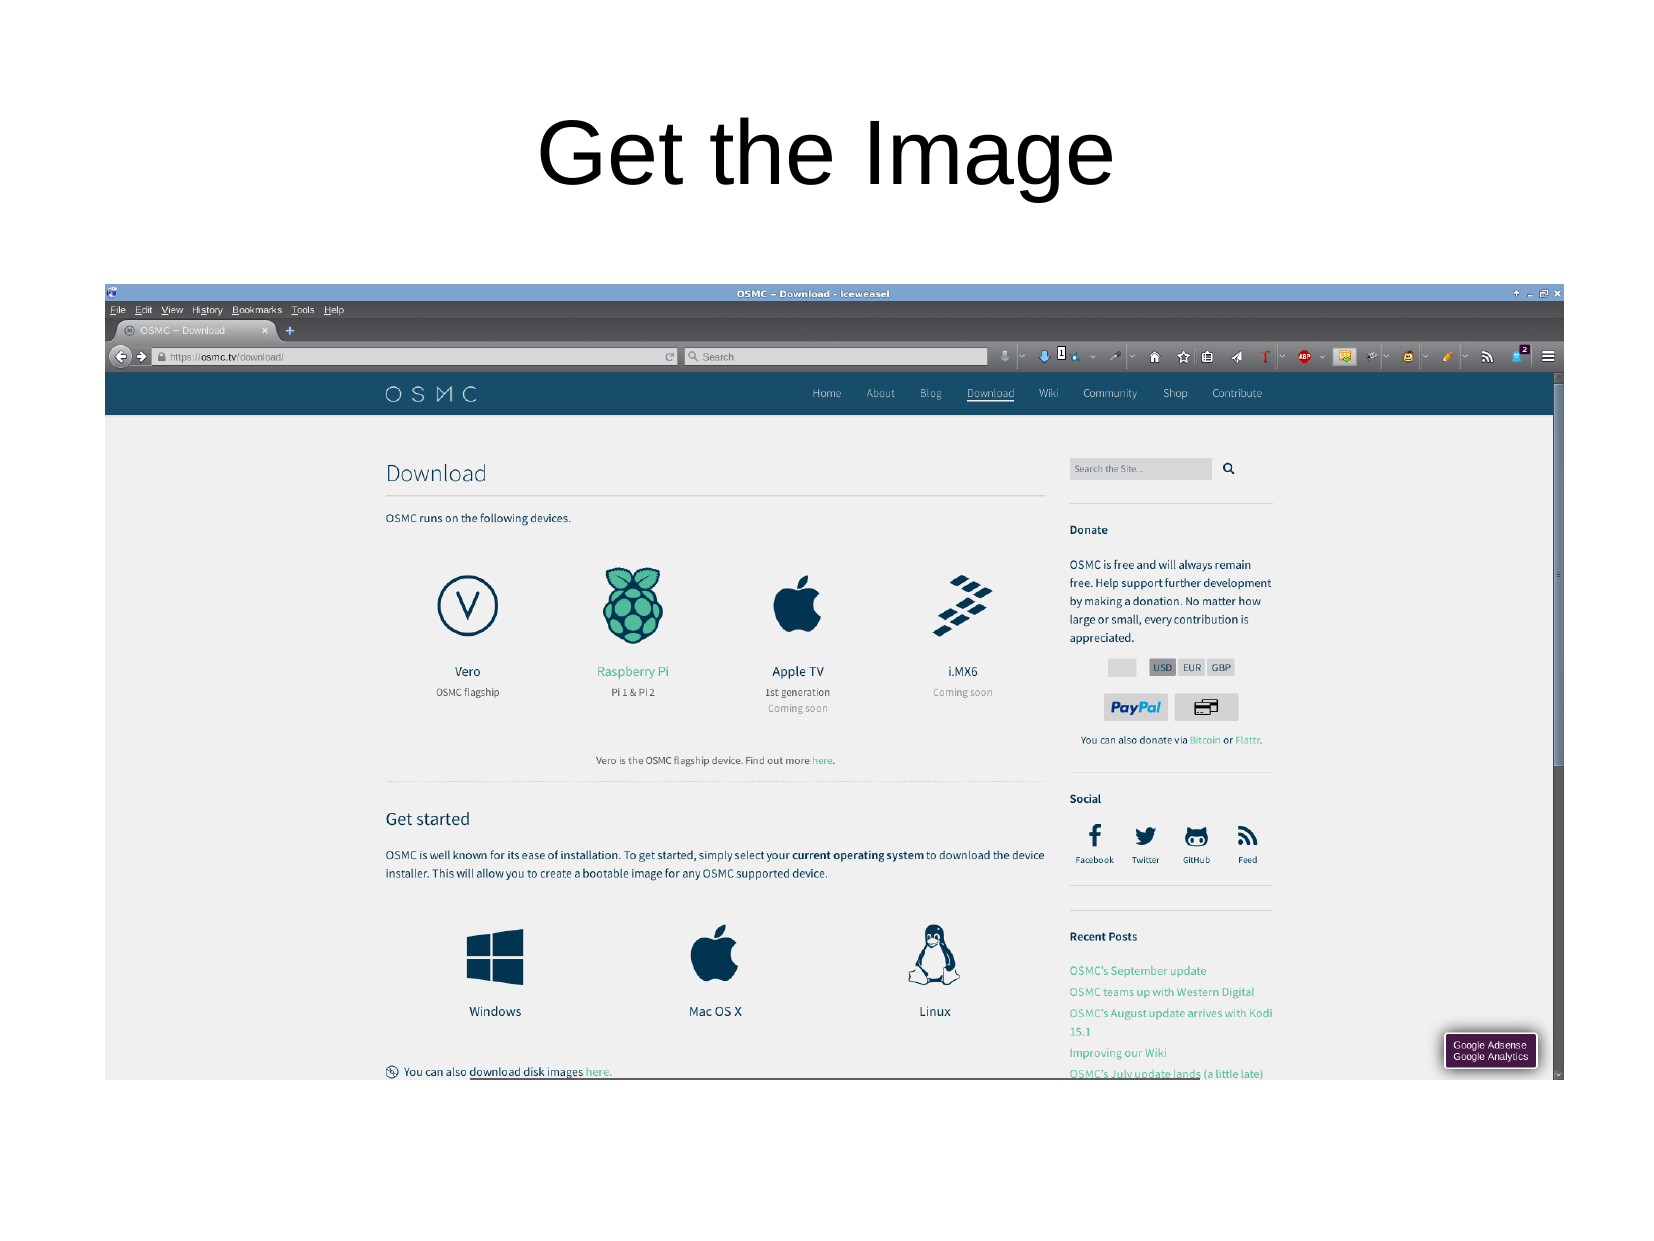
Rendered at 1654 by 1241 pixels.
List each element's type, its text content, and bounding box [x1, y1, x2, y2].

title Get the Image [82, 49, 1571, 257]
picture [105, 284, 1564, 1081]
